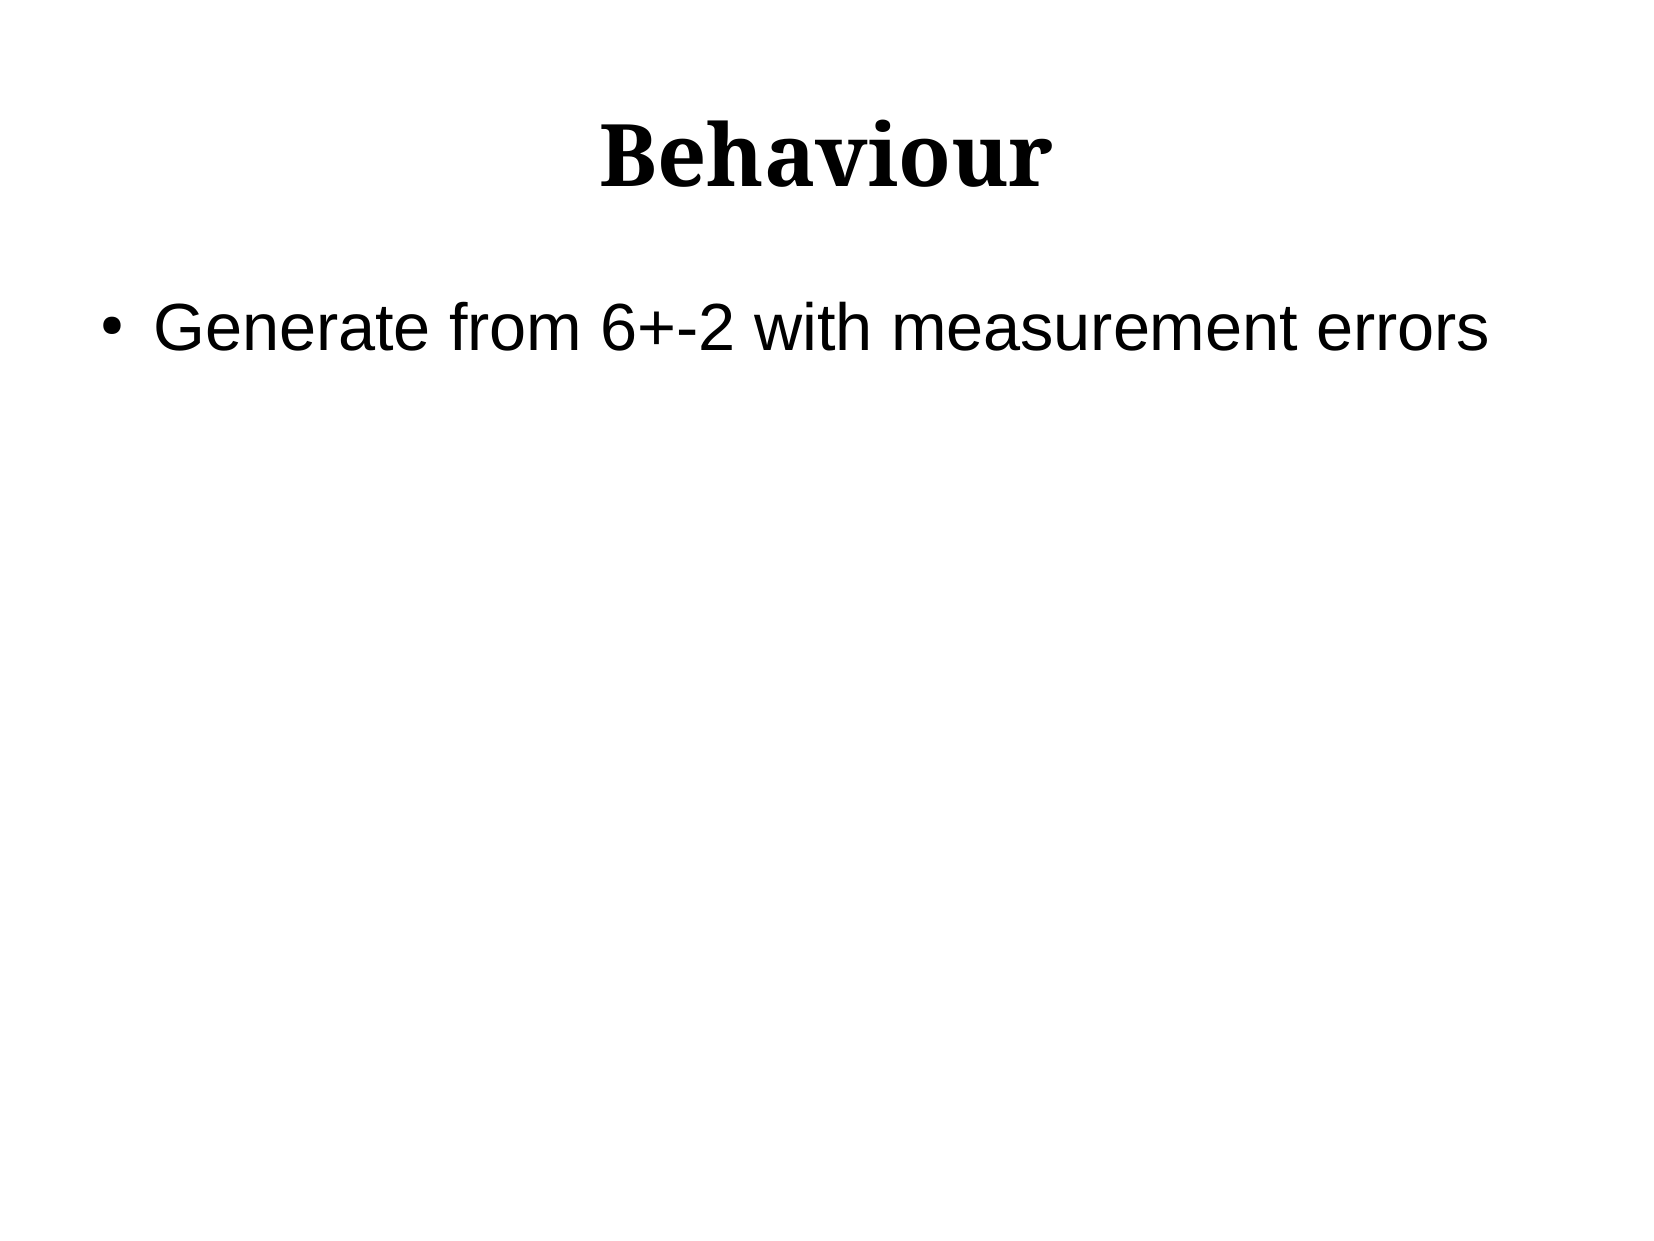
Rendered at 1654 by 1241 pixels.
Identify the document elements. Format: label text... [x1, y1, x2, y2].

title Behaviour [82, 49, 1571, 257]
list Generate from 6+-2 with measurement errors [82, 290, 1571, 1010]
